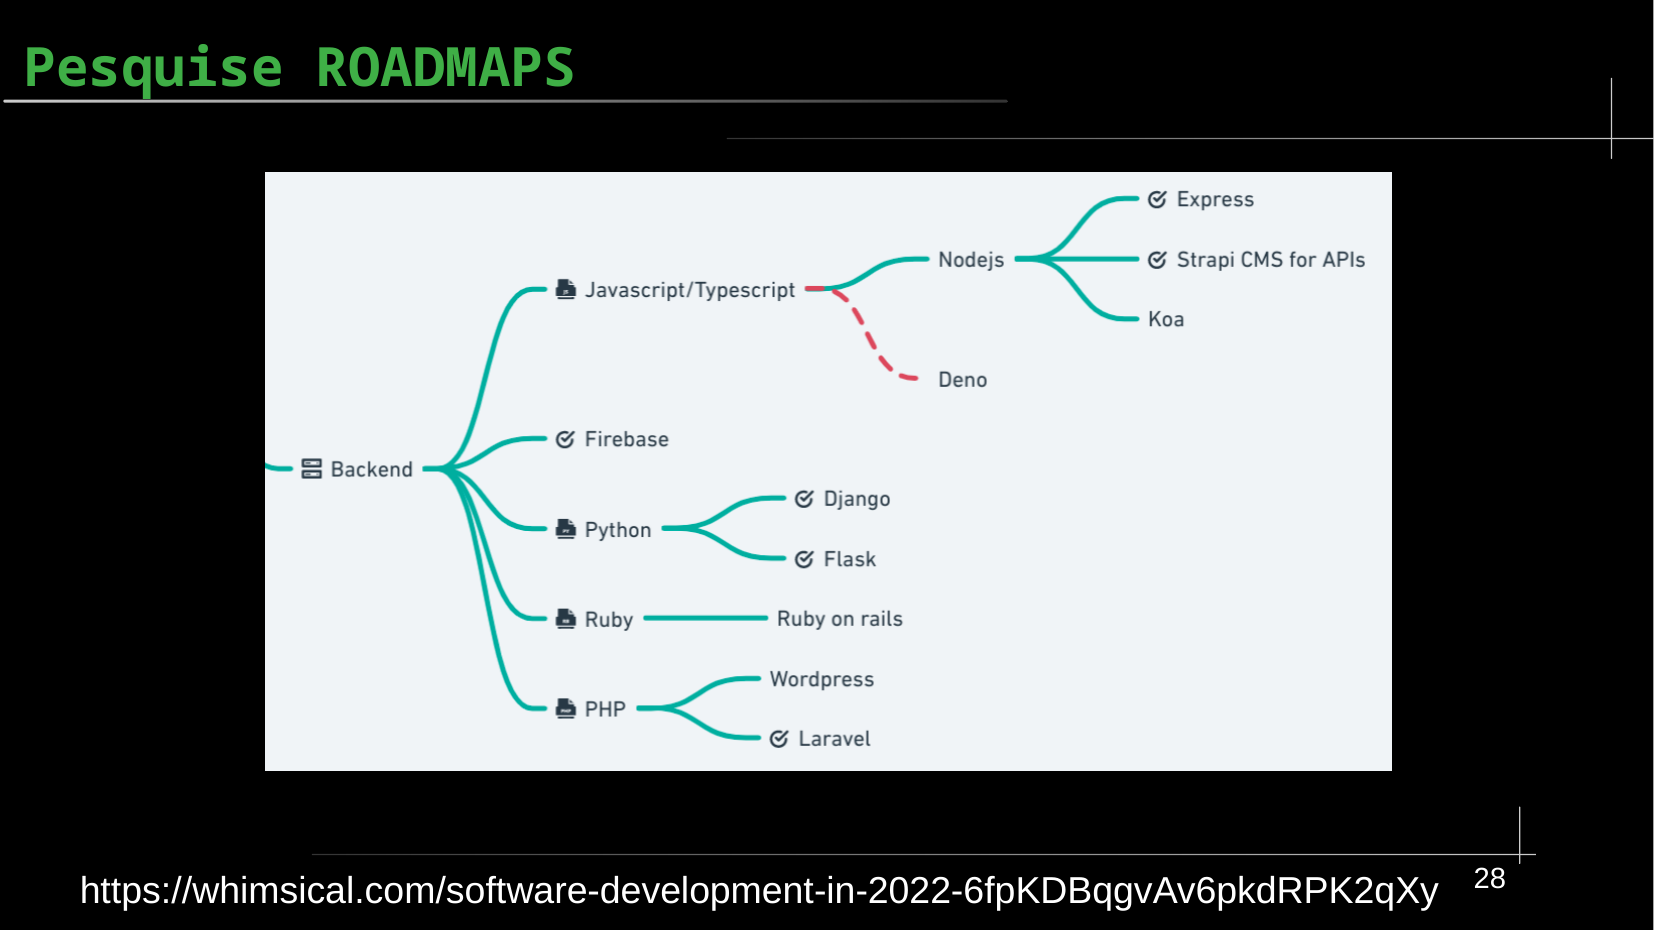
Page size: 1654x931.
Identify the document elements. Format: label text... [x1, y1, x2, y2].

title Pesquise ROADMAPS [23, 7, 1589, 123]
picture [265, 172, 1392, 771]
text_box https://whimsical.com/software-development-in-2022-6fpKDBqgvAv6pkdRPK2qXy [64, 862, 1455, 919]
